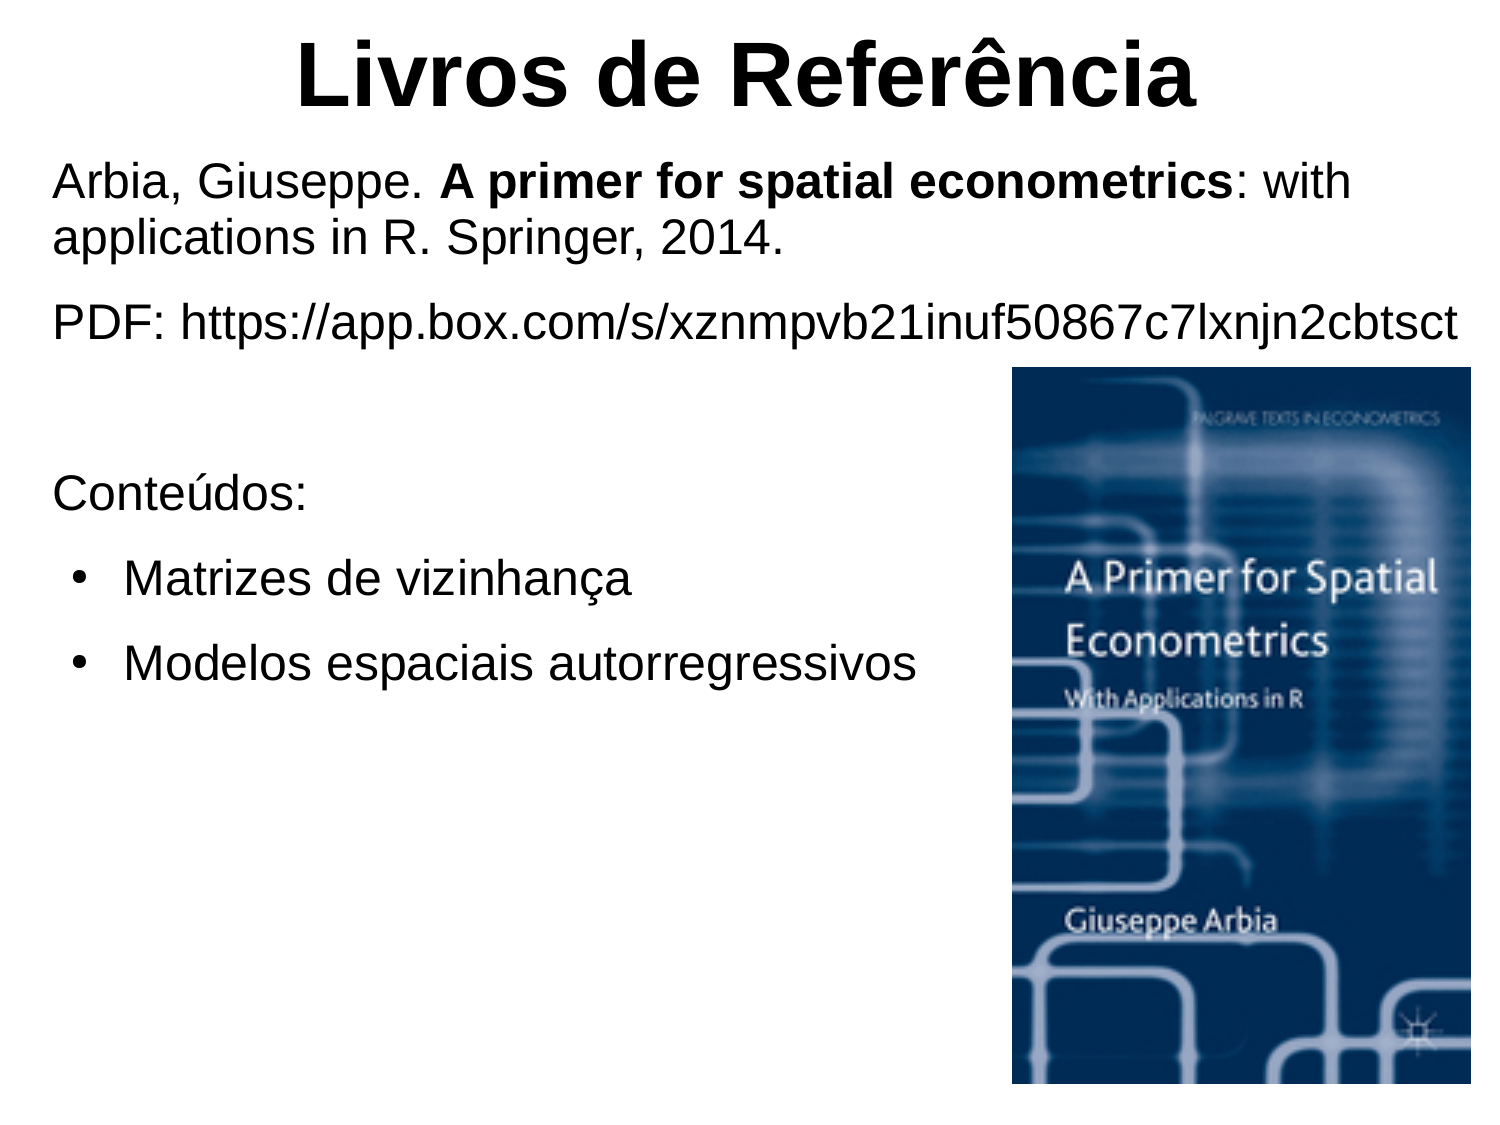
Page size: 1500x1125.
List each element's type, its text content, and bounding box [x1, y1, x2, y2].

picture [1012, 367, 1471, 1084]
title Livros de Referência [99, 0, 1394, 153]
list Arbia, Giuseppe. A primer for spatial econometrics: with applications in R. Springer, 2014. PDF: https://app.box.com/s/xznmpvb21inuf50867c7lxnjn2cbtsct Conteúdos: Matrizes de vizinhança Modelos espaciais autorregressivos [52, 153, 1477, 1096]
